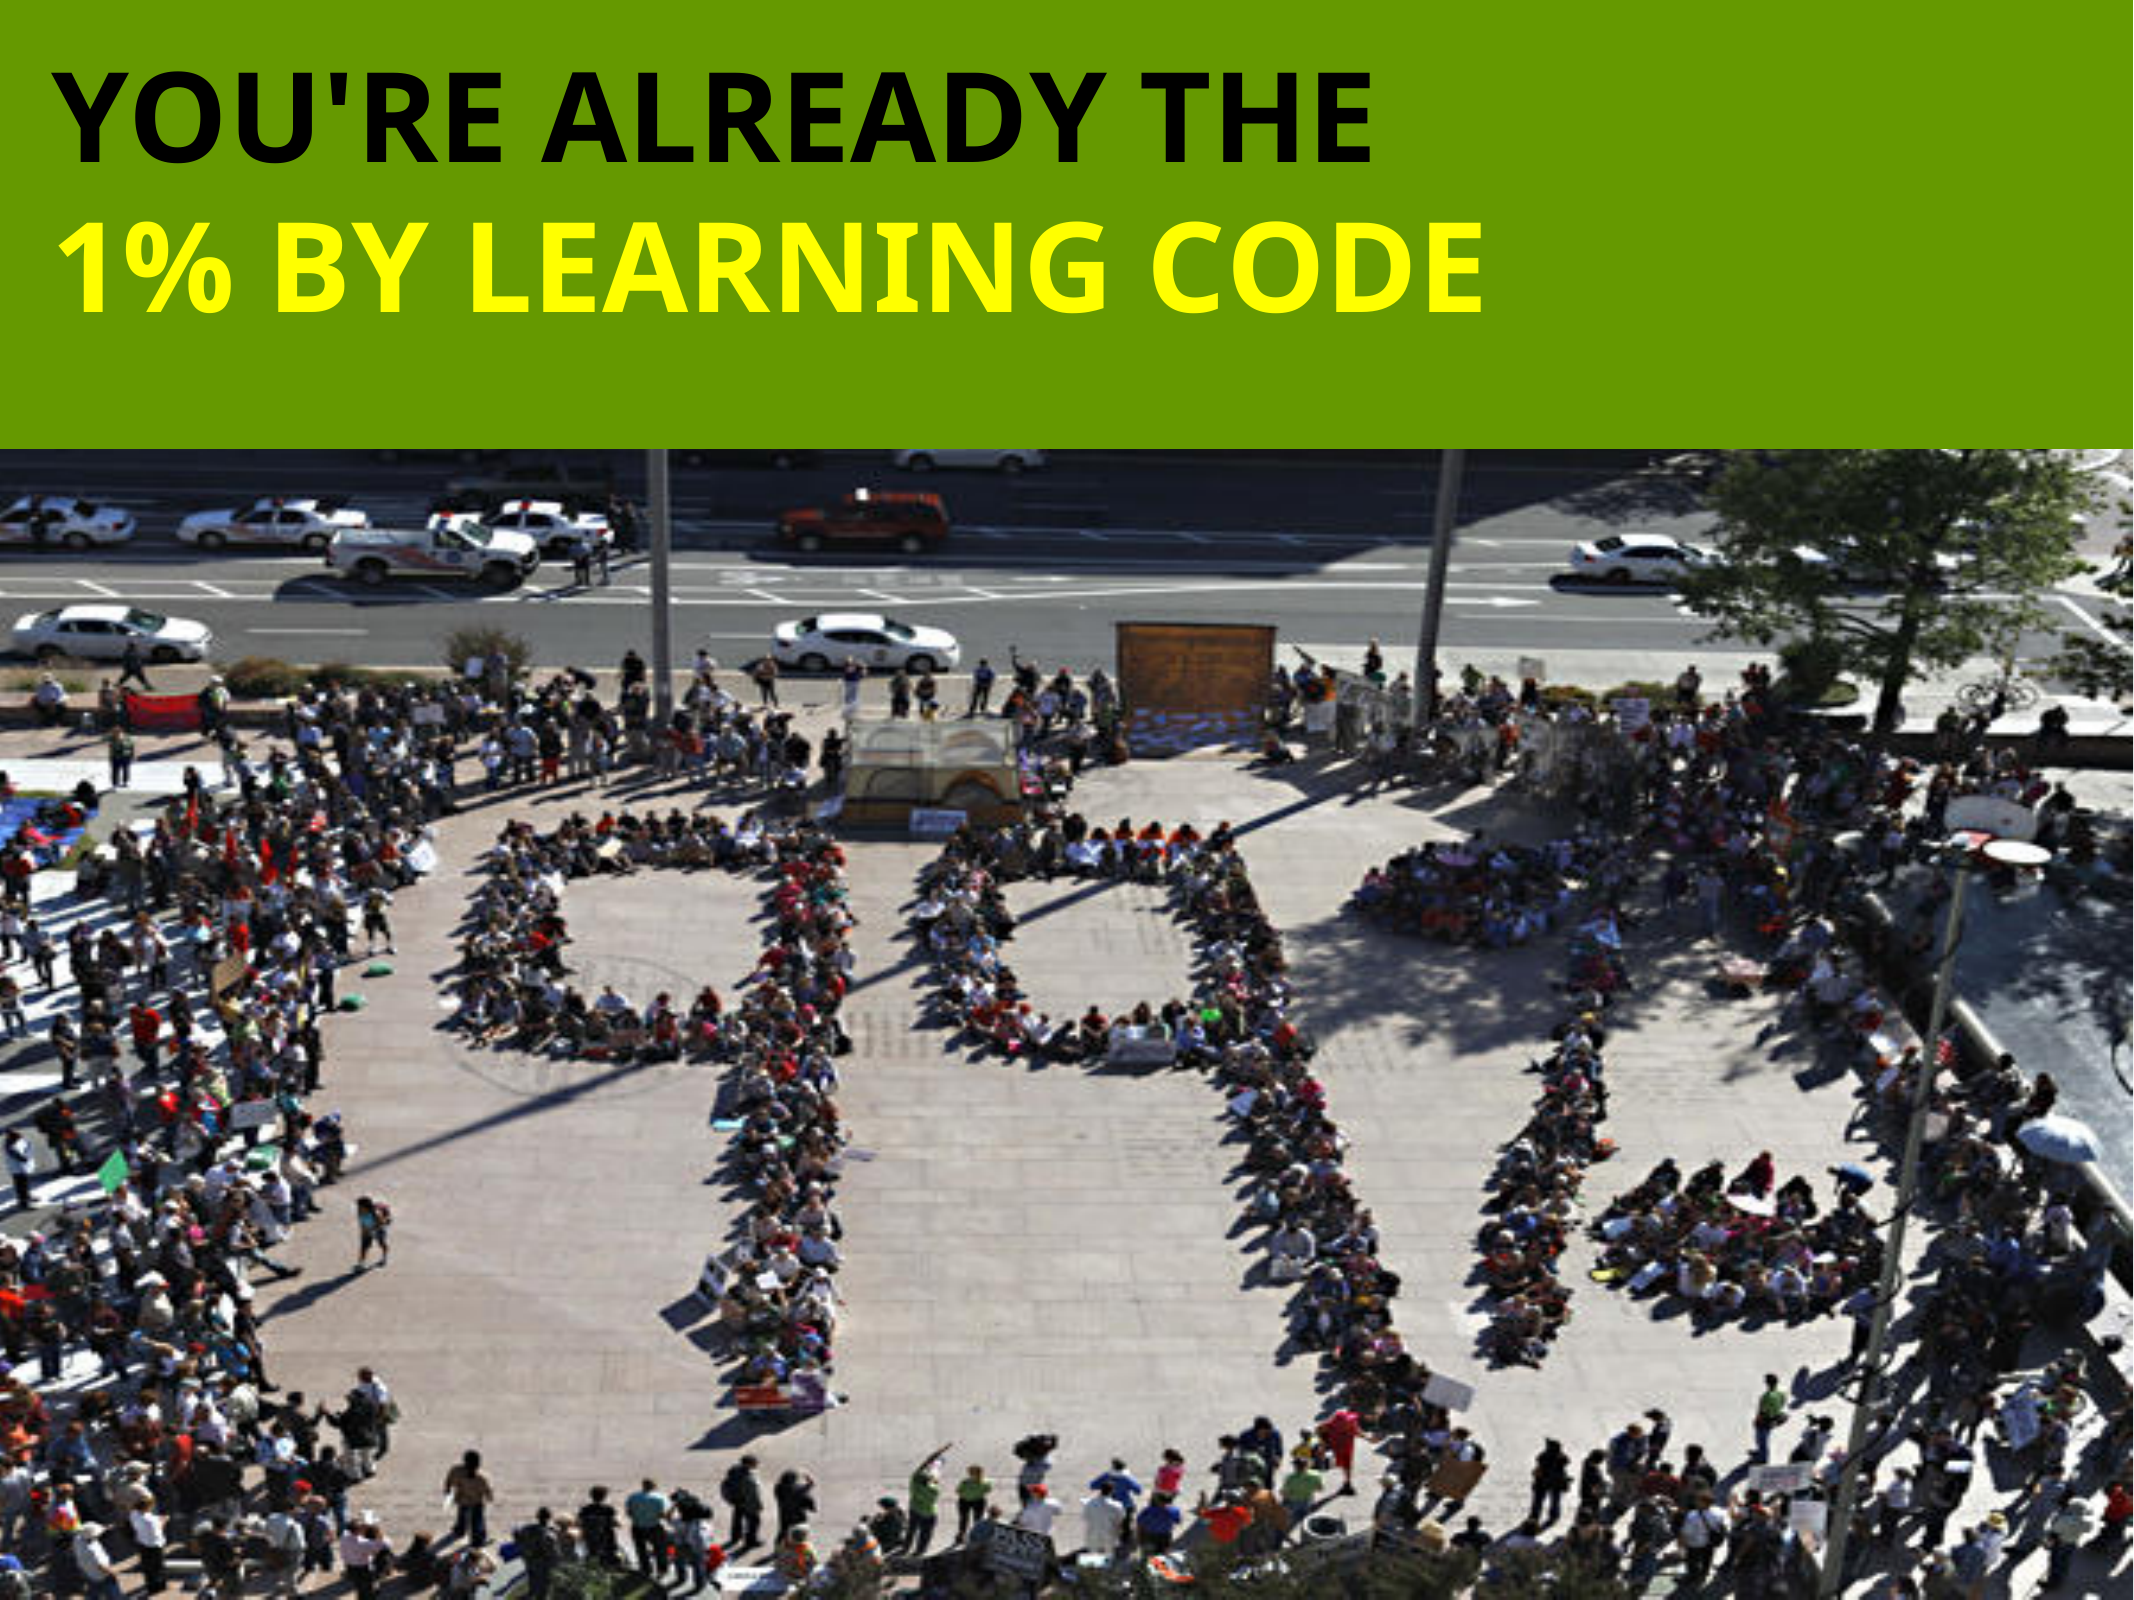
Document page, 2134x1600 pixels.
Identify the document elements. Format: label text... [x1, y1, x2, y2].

picture [0, 449, 2134, 1600]
text_box YOU'RE ALREADY THE 1% BY LEARNING CODE [41, 37, 2063, 413]
